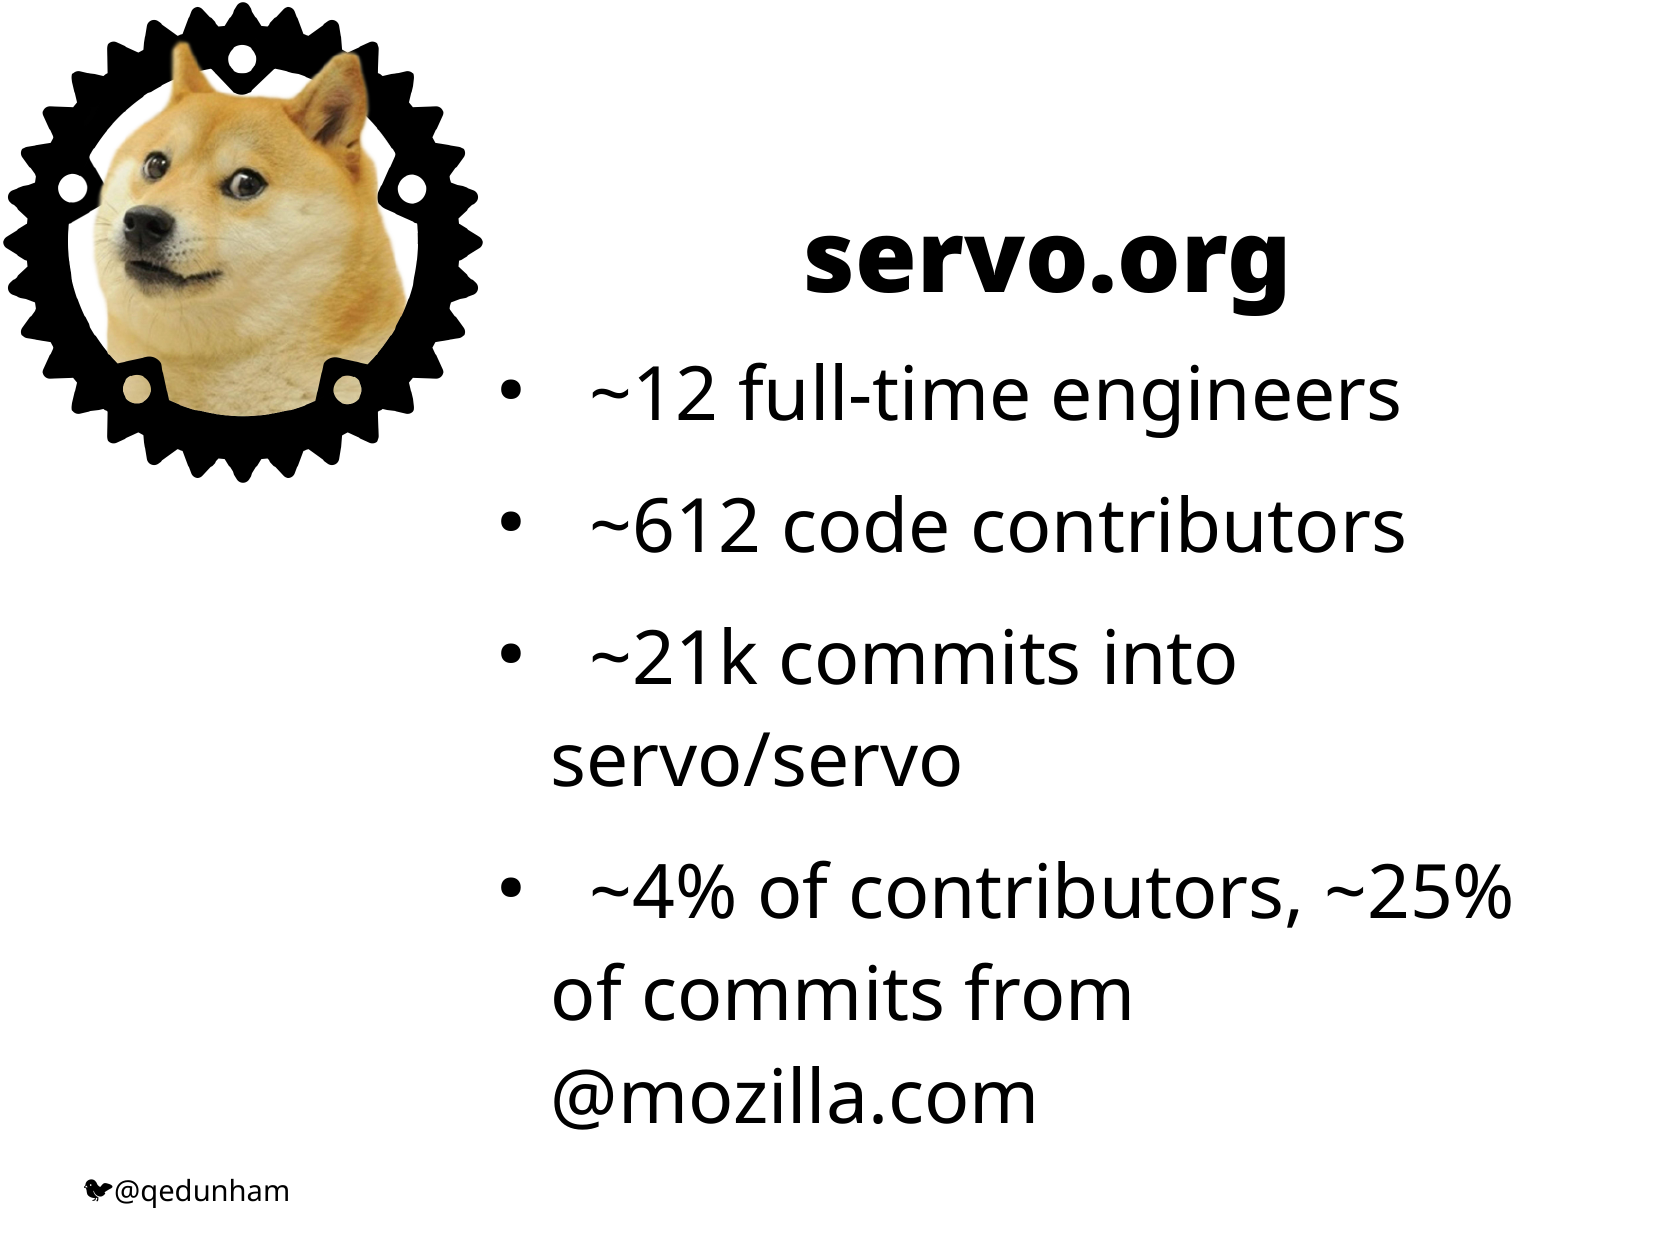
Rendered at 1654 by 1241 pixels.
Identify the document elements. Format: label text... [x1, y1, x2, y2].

title servo.org [525, 150, 1571, 340]
list ~12 full-time engineers ~612 code contributors ~21k commits into servo/servo ~4% of contributors, ~25% of commits from @mozilla.com [480, 340, 1606, 1186]
picture [0, 0, 485, 485]
